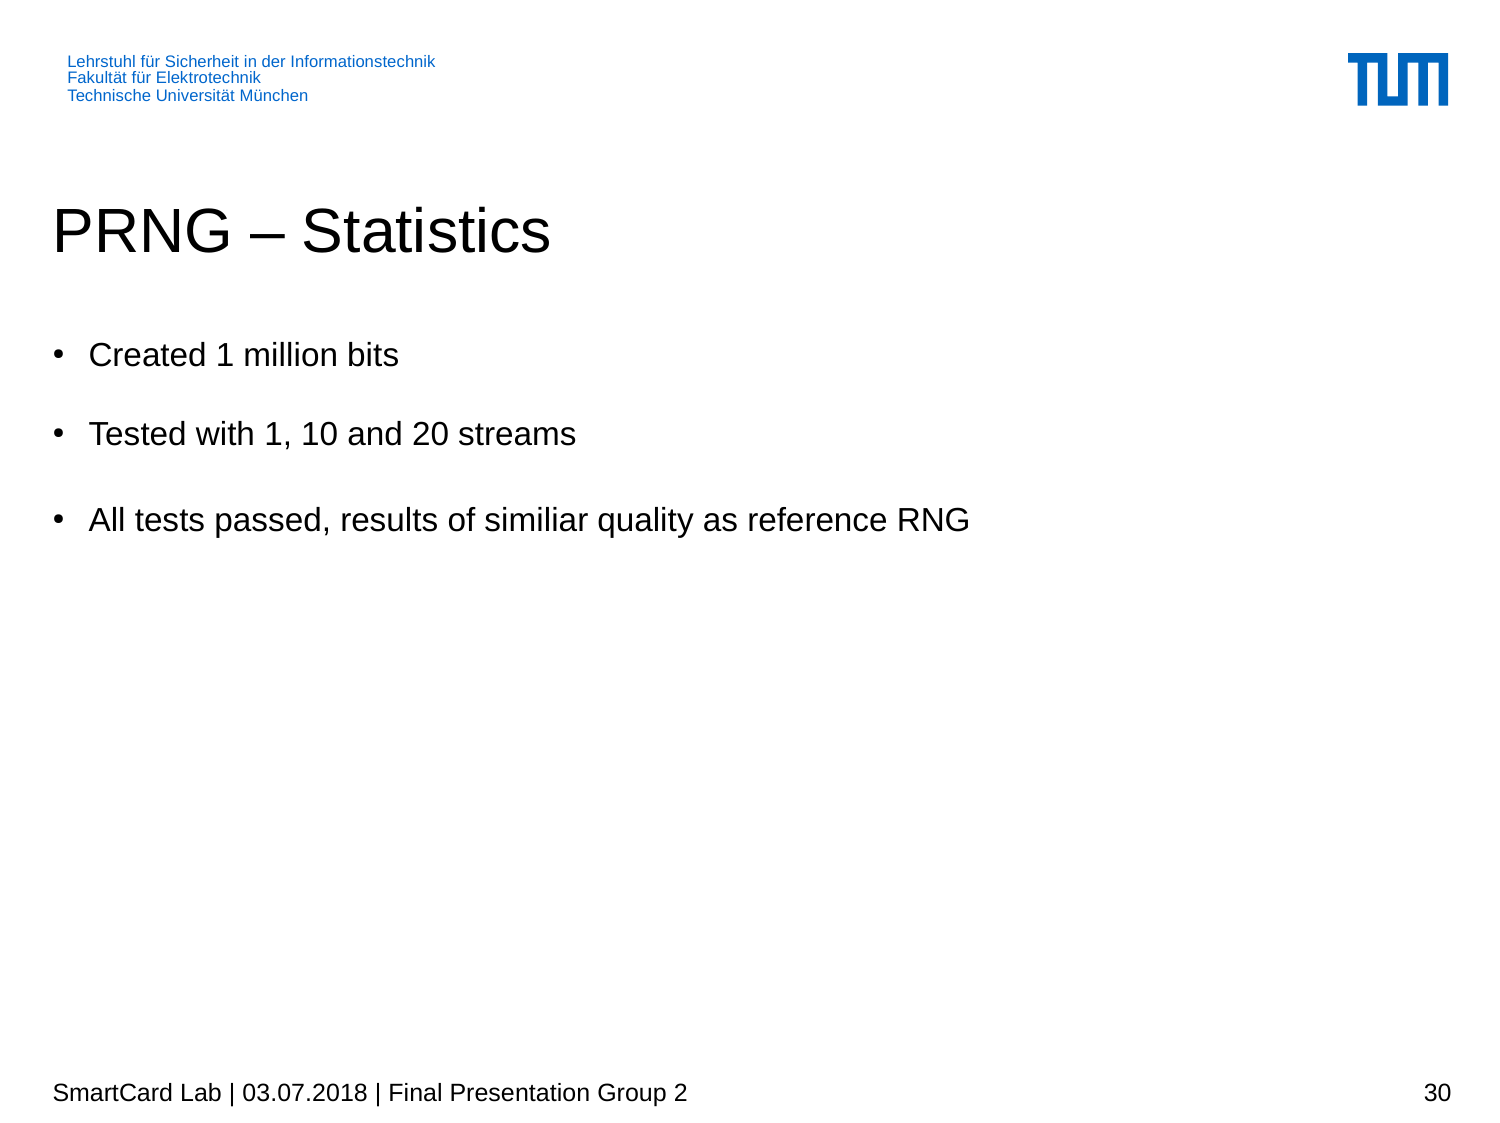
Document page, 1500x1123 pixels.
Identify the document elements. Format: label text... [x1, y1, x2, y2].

title PRNG – Statistics [52, 195, 1453, 266]
list Created 1 million bits Tested with 1, 10 and 20 streams All tests passed, results of similiar quality as reference RNG [52, 330, 1453, 560]
